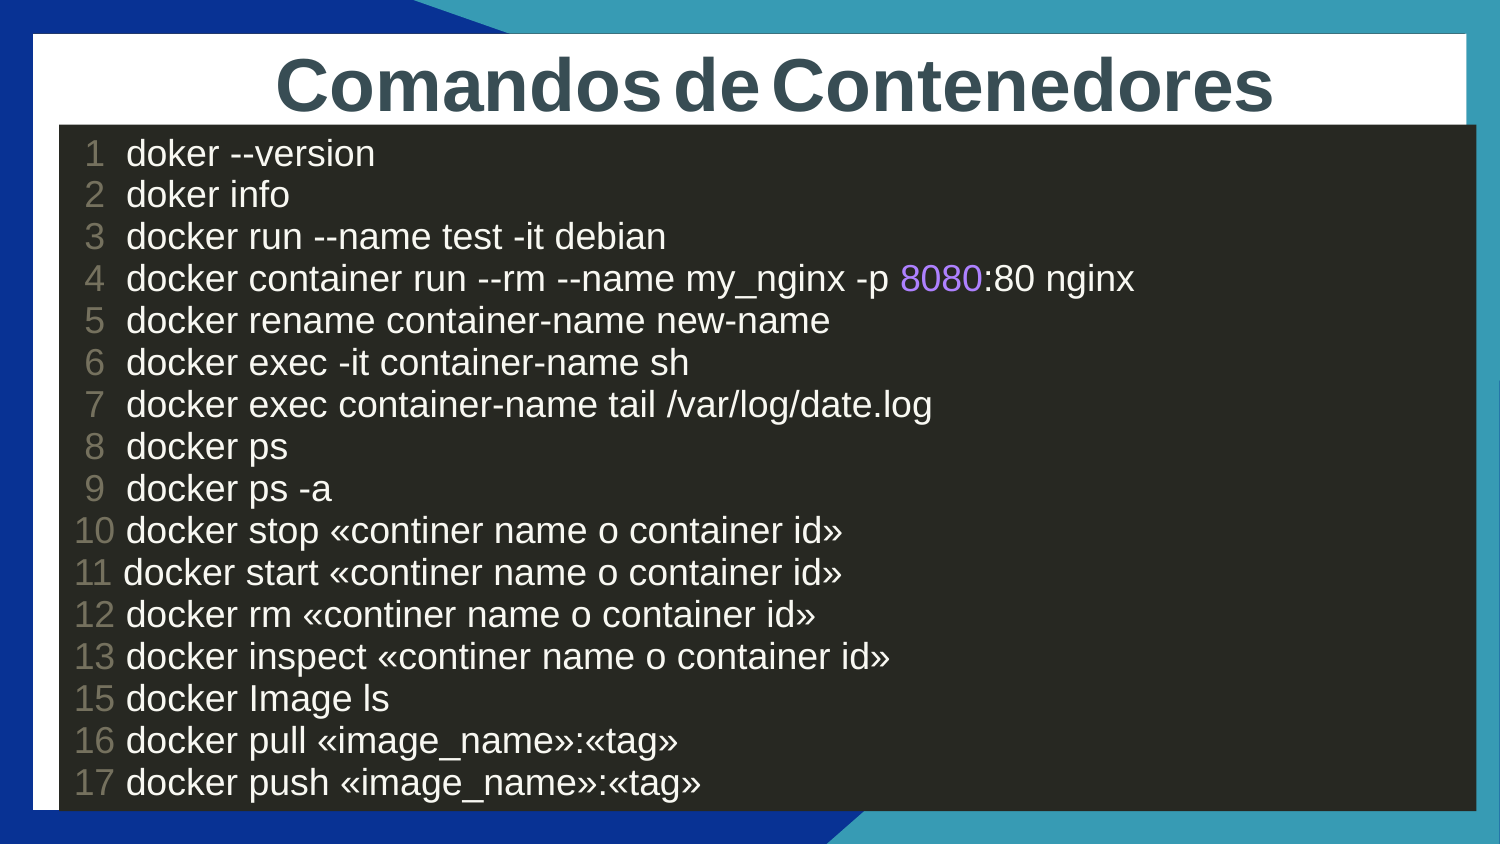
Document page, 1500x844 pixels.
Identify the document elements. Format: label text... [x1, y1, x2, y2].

text_box 1 doker --version 2 doker info 3 docker run --name test -it debian 4 docker container run --rm --name my_nginx -p 8080:80 nginx 5 docker rename container-name new-name 6 docker exec -it container-name sh 7 docker exec container-name tail /var/log/date.log 8 docker ps 9 docker ps -a 10 docker stop «continer name o container id» 11 docker start «continer name o container id» 12 docker rm «continer name o container id» 13 docker inspect «continer name o container id» 15 docker Image ls 16 docker pull «image_name»:«tag» 17 docker push «image_name»:«tag» [59, 124, 1477, 812]
text_box Comandos de Contenedores [29, 36, 1447, 220]
